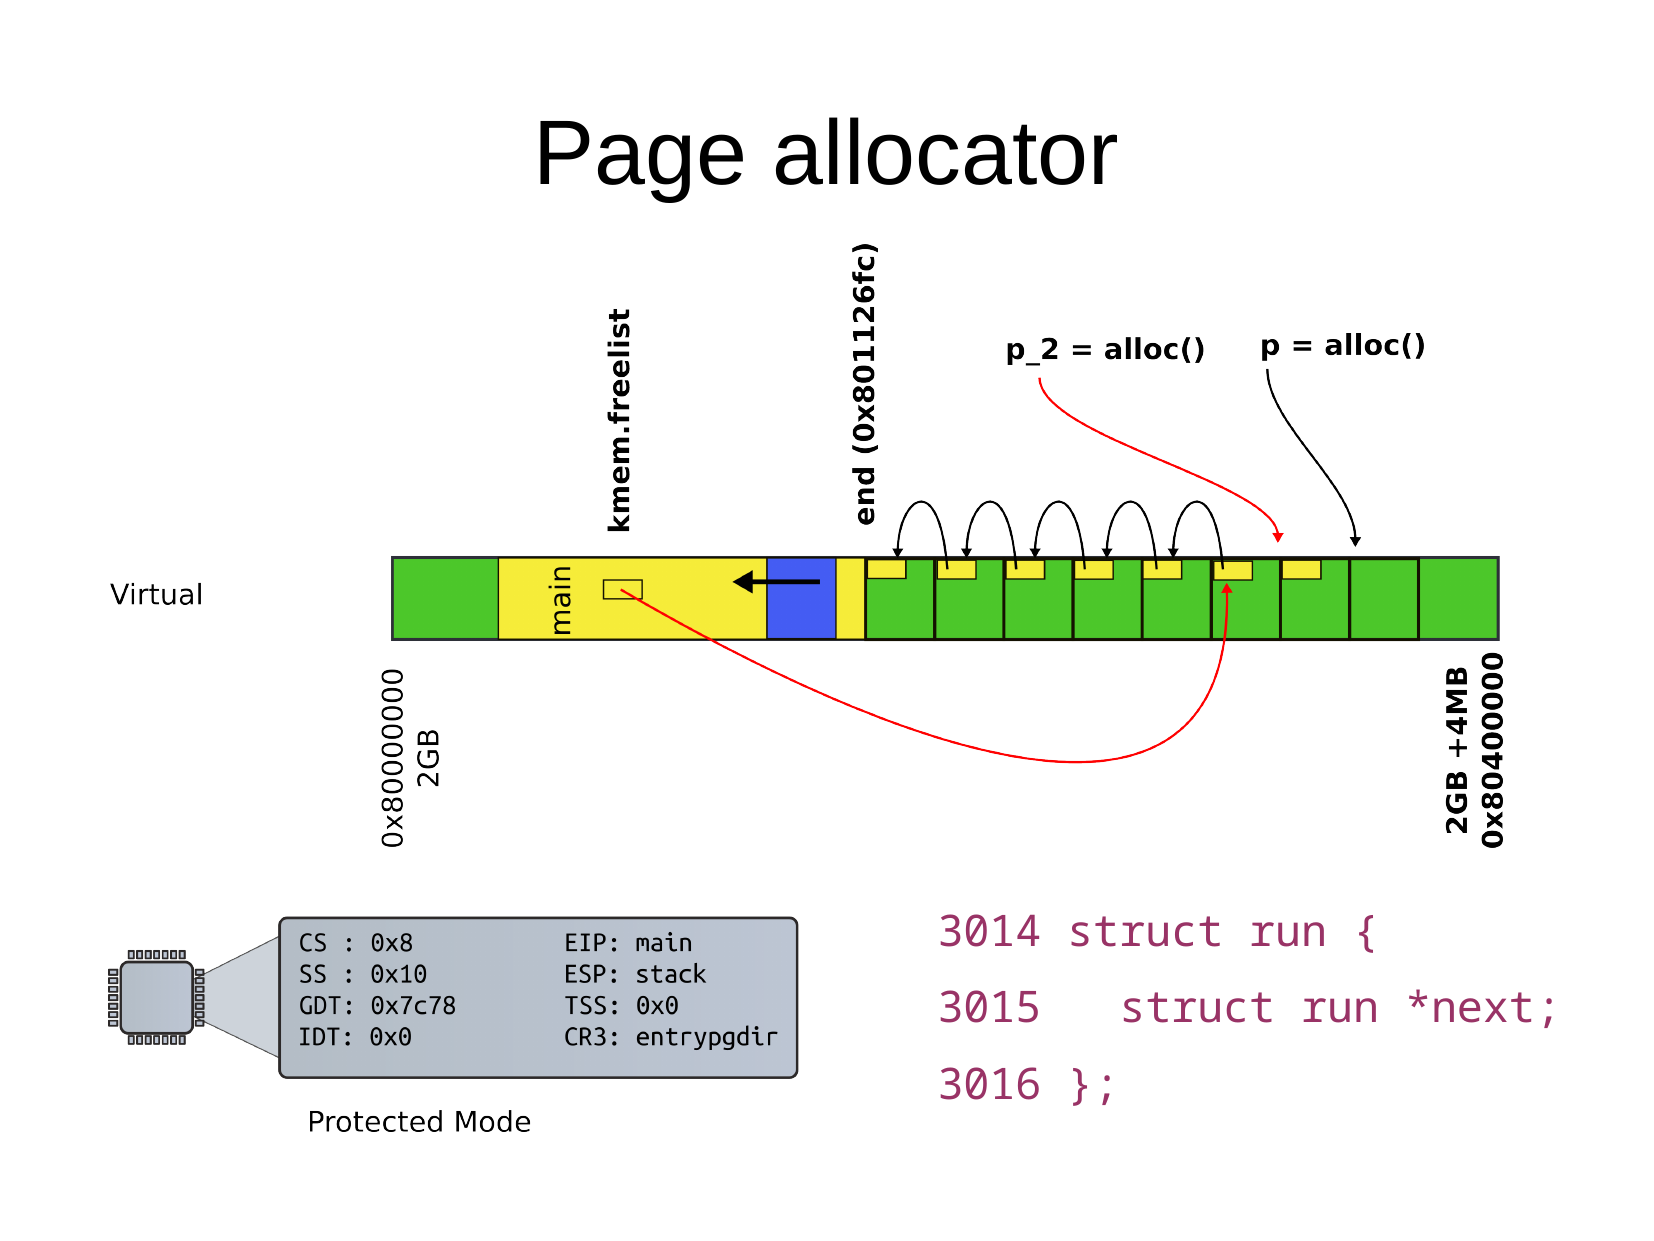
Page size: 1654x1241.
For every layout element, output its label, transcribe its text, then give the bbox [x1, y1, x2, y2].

list 3014 struct run { 3015 struct run *next; 3016 }; [937, 900, 1571, 1163]
title Page allocator [82, 49, 1571, 257]
picture [108, 244, 1503, 1132]
